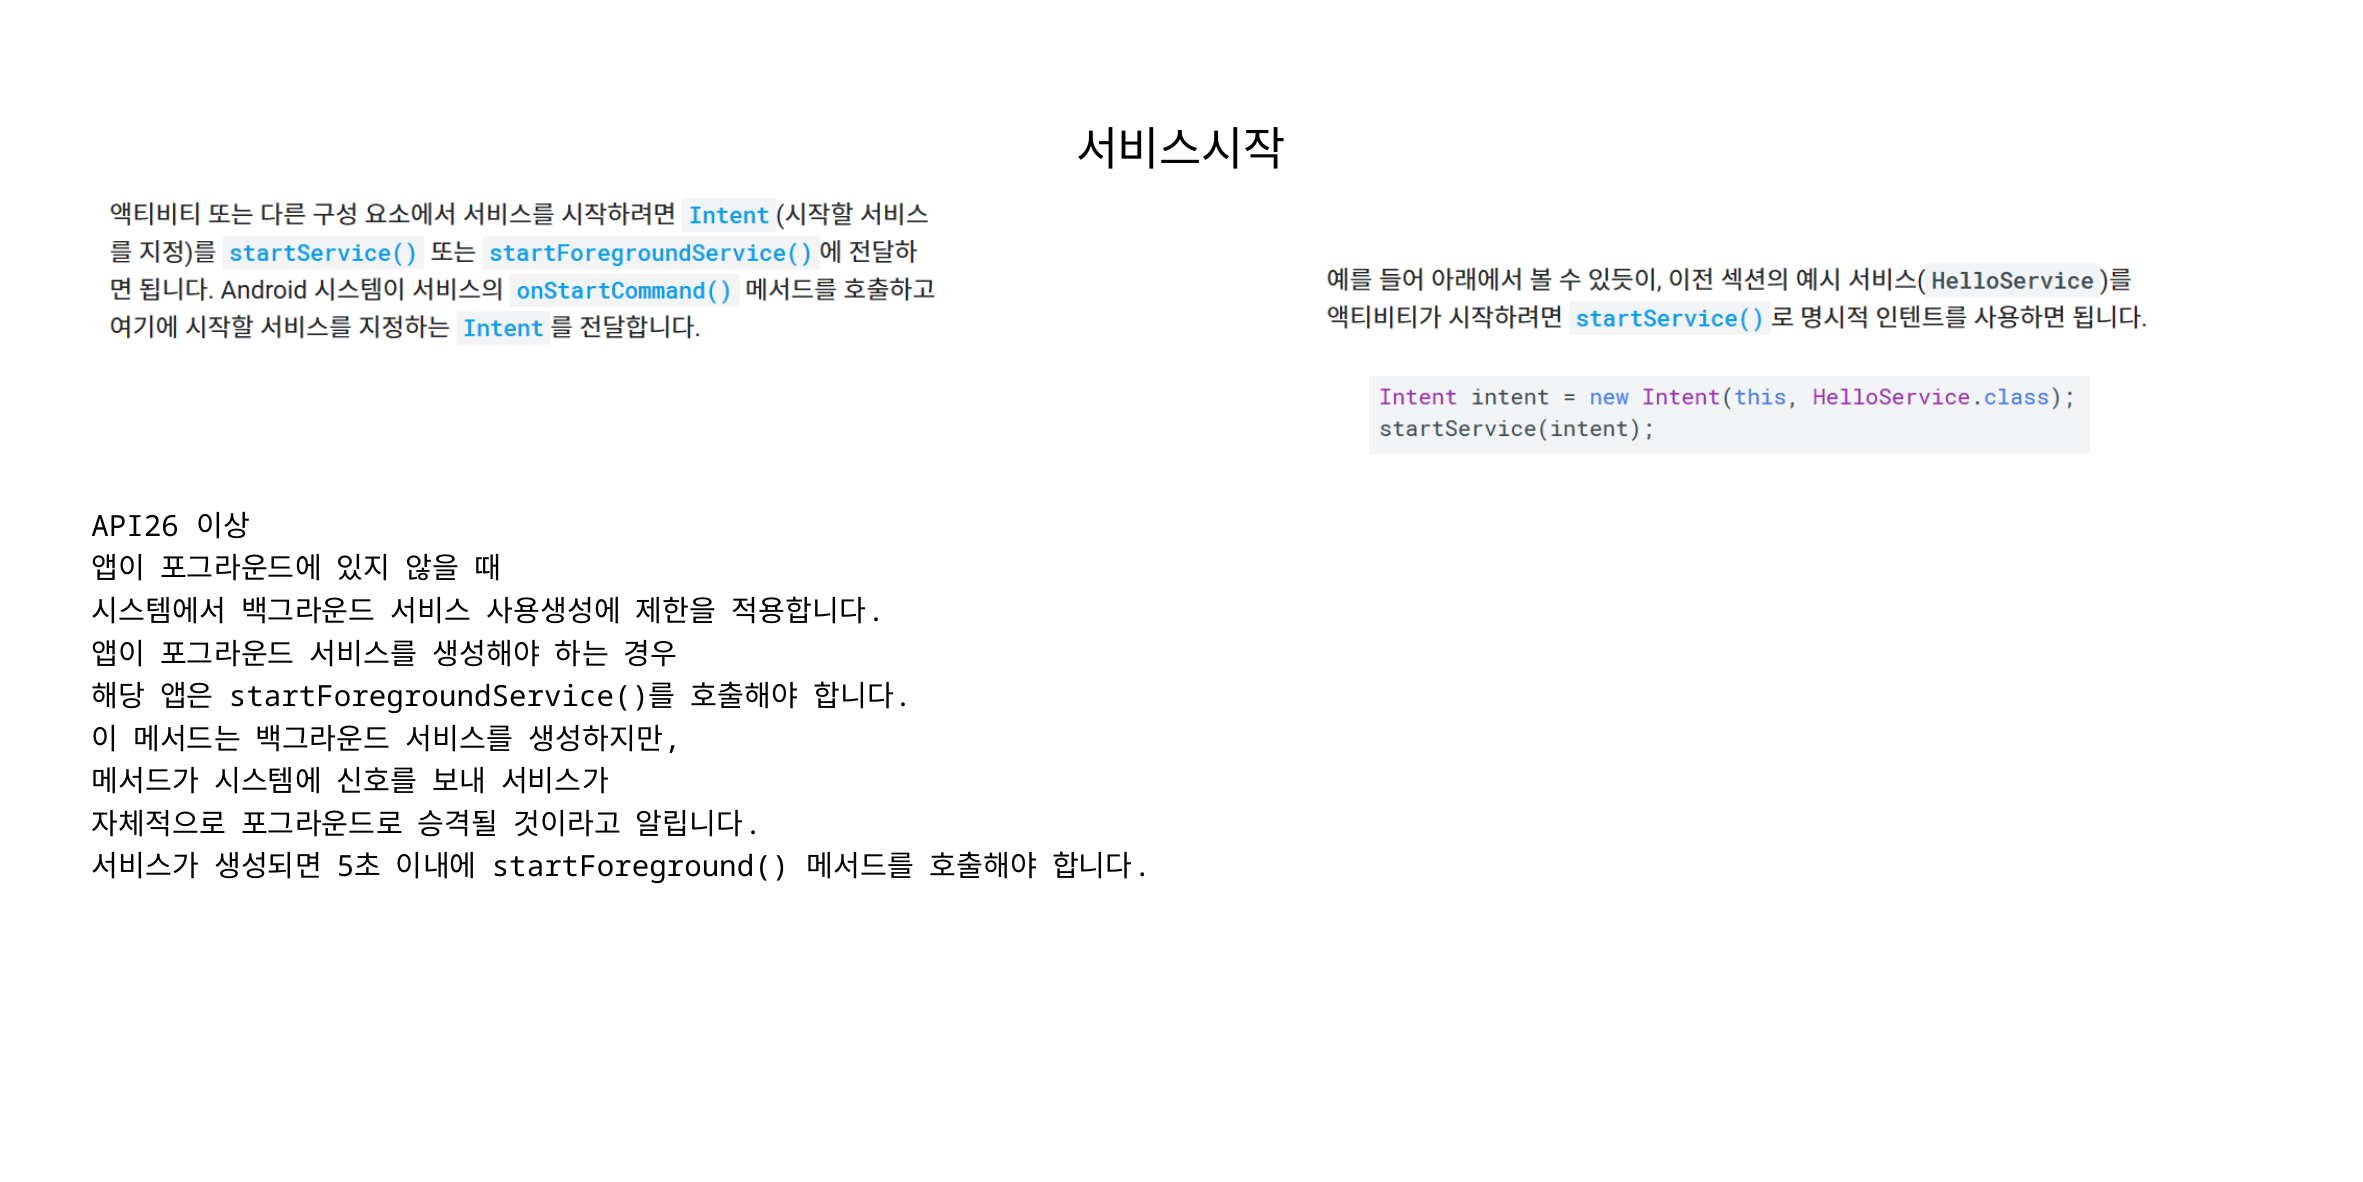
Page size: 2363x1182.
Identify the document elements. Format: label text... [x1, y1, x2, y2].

title 서비스시작 [118, 47, 2245, 245]
picture [100, 192, 954, 355]
picture [1369, 376, 2090, 454]
picture [1316, 251, 2160, 339]
text_box API26 이상 앱이 포그라운드에 있지 않을 때 시스템에서 백그라운드 서비스 사용생성에 제한을 적용합니다. 앱이 포그라운드 서비스를 생성해야 하는 경우 해당 앱은 startForegroundService()를 호출해야 합니다. 이 메서드는 백그라운드 서비스를 생성하지만, 메서드가 시스템에 신호를 보내 서비스가 자체적으로 포그라운드로 승격될 것이라고 알립니다. 서비스가 생성되면 5초 이내에 startForeground() 메서드를 호출해야 합니다. [76, 455, 1196, 792]
